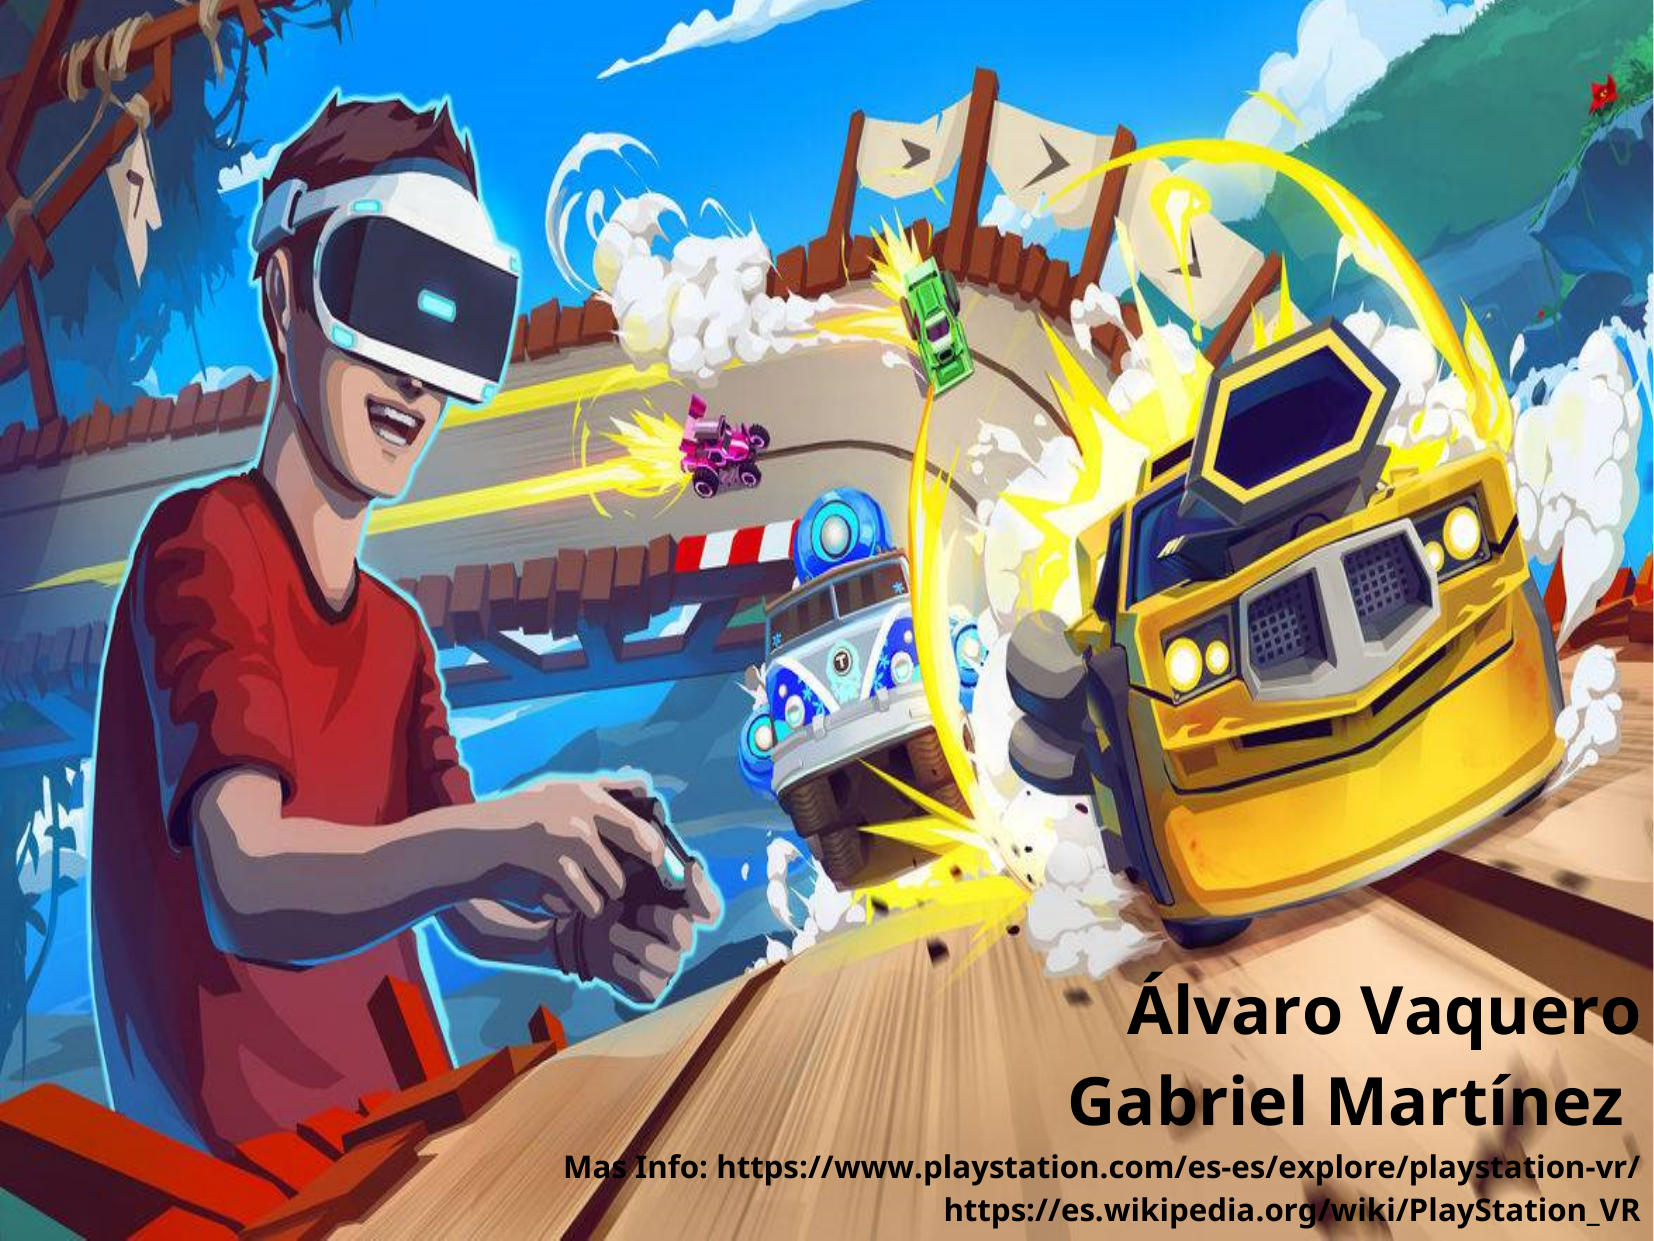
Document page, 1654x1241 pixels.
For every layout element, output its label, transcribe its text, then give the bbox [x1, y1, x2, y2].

picture [0, 0, 1654, 1241]
title Álvaro Vaquero Gabriel Martínez Mas Info: https://www.playstation.com/es-es/explore/playstation-vr/ https://es.wikipedia.org/wiki/PlayStation_VR [0, 902, 1642, 1241]
